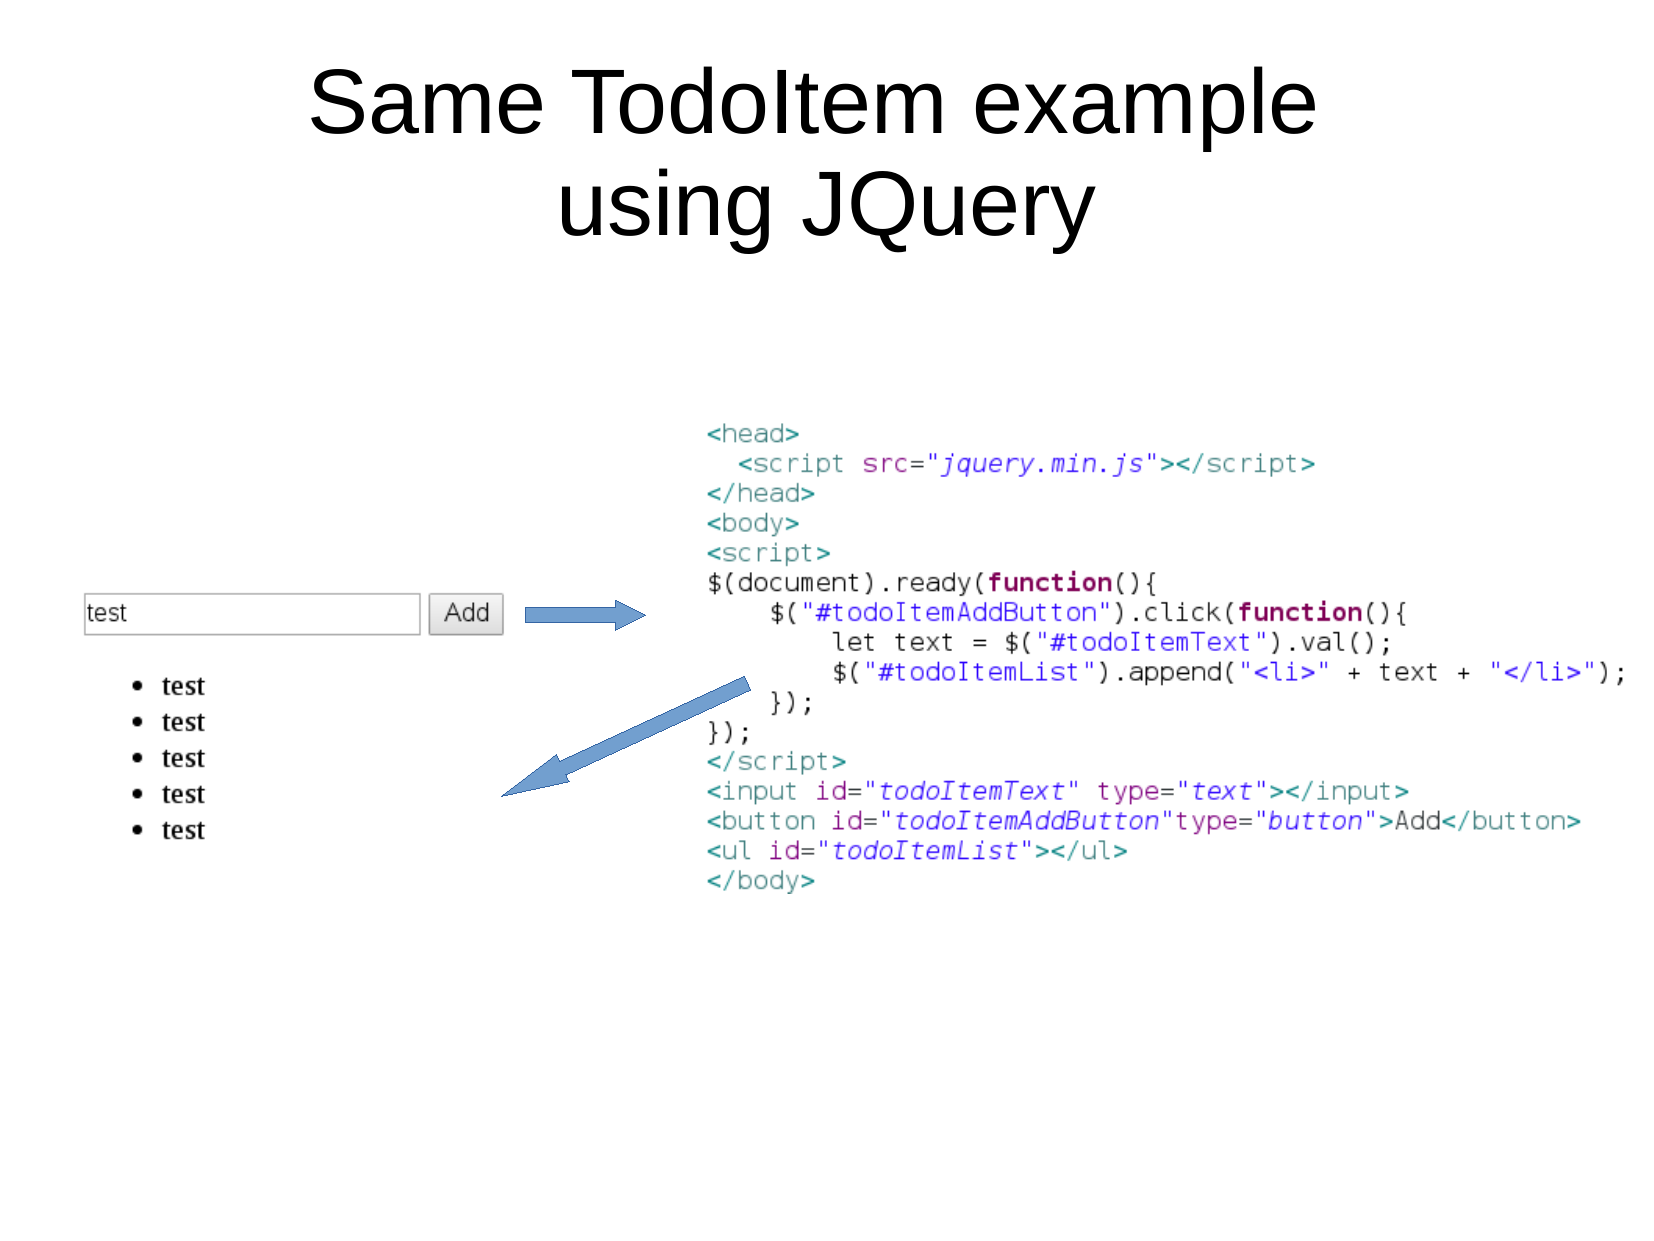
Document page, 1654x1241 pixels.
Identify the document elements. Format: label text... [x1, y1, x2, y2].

picture [75, 584, 515, 856]
picture [705, 419, 1632, 894]
title Same TodoItem example using JQuery [82, 49, 1571, 257]
text_box [501, 676, 751, 797]
text_box [525, 600, 646, 631]
